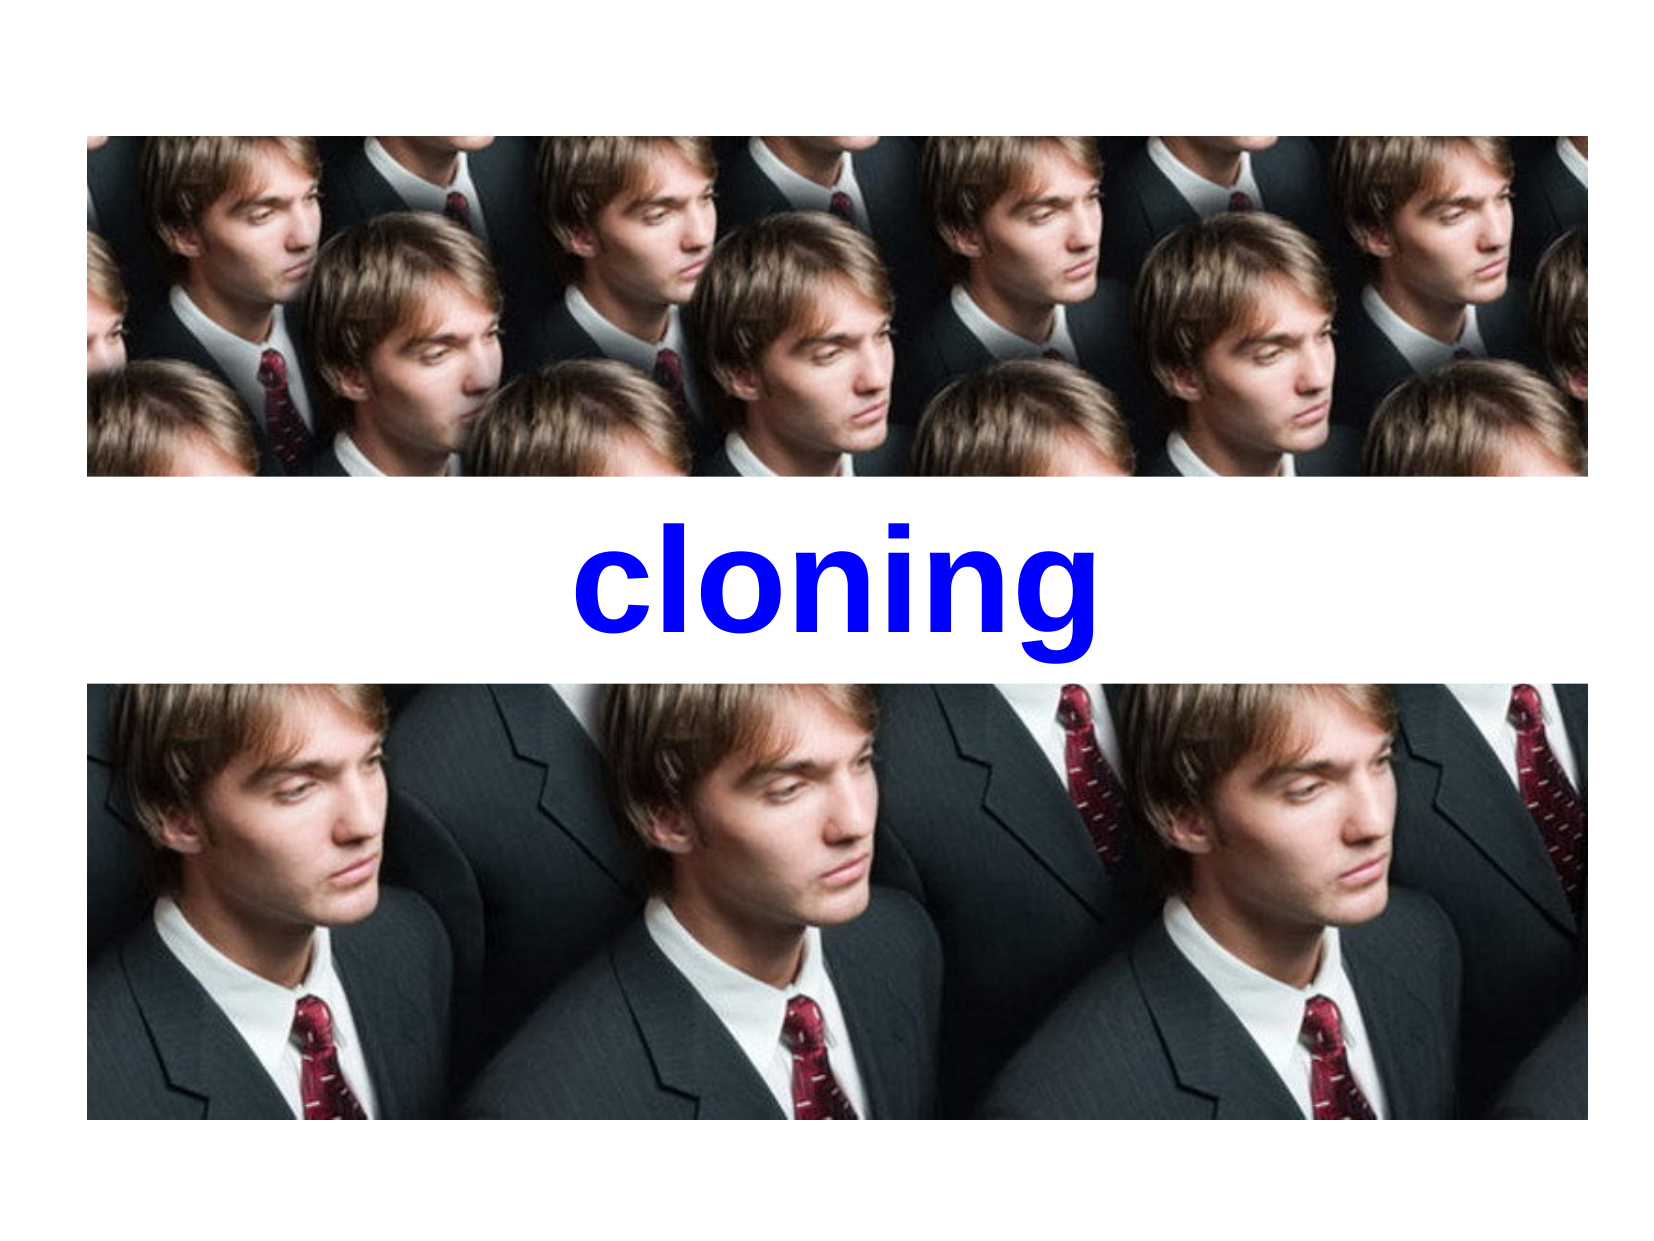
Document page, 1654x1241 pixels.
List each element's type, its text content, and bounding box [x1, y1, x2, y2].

title cloning [86, 476, 1588, 684]
picture [87, 684, 1588, 1121]
picture [87, 136, 1588, 476]
